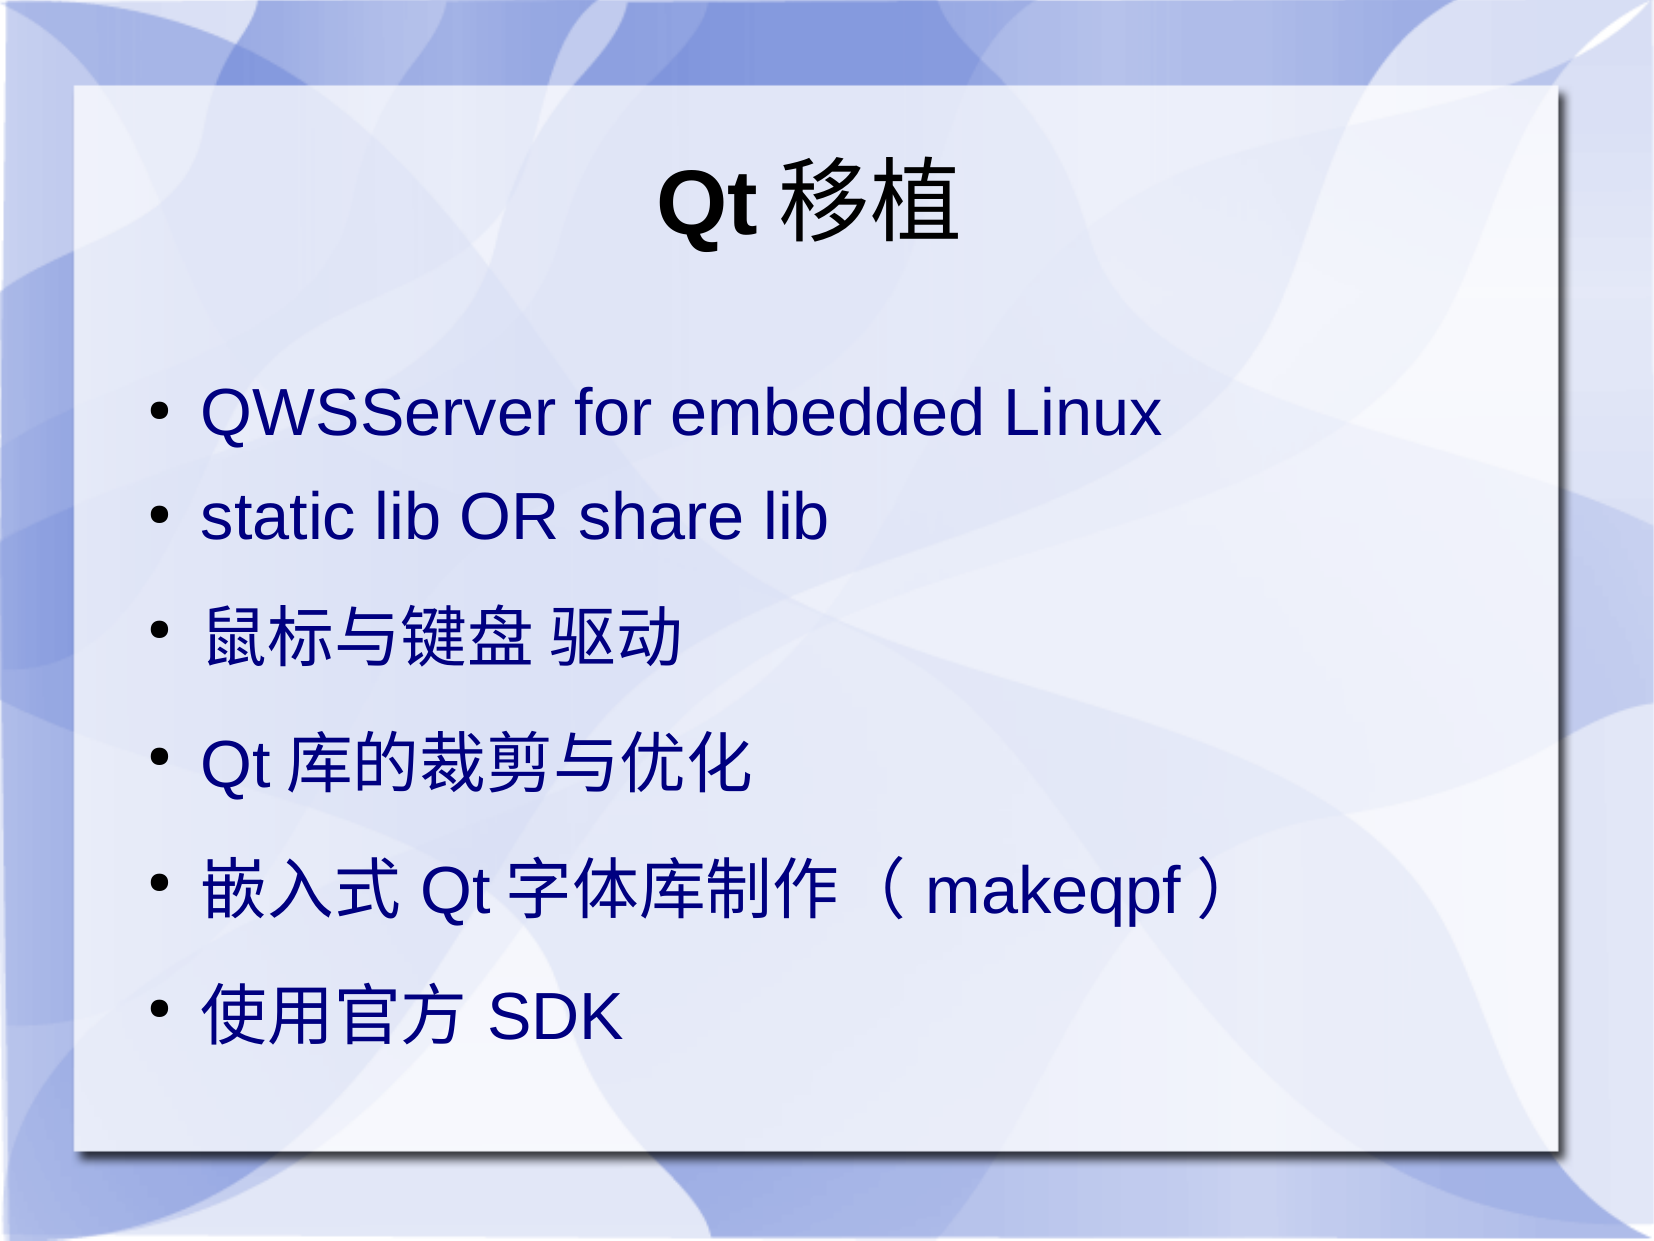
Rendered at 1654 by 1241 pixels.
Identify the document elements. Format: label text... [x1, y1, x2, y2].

title Qt移植 [82, 98, 1536, 291]
picture [0, 0, 1654, 1241]
list QWSServer for embedded Linux static lib OR share lib 鼠标与键盘 驱动 Qt库的裁剪与优化 嵌入式Qt字体库制作（makeqpf） 使用官方SDK [129, 375, 1501, 1013]
